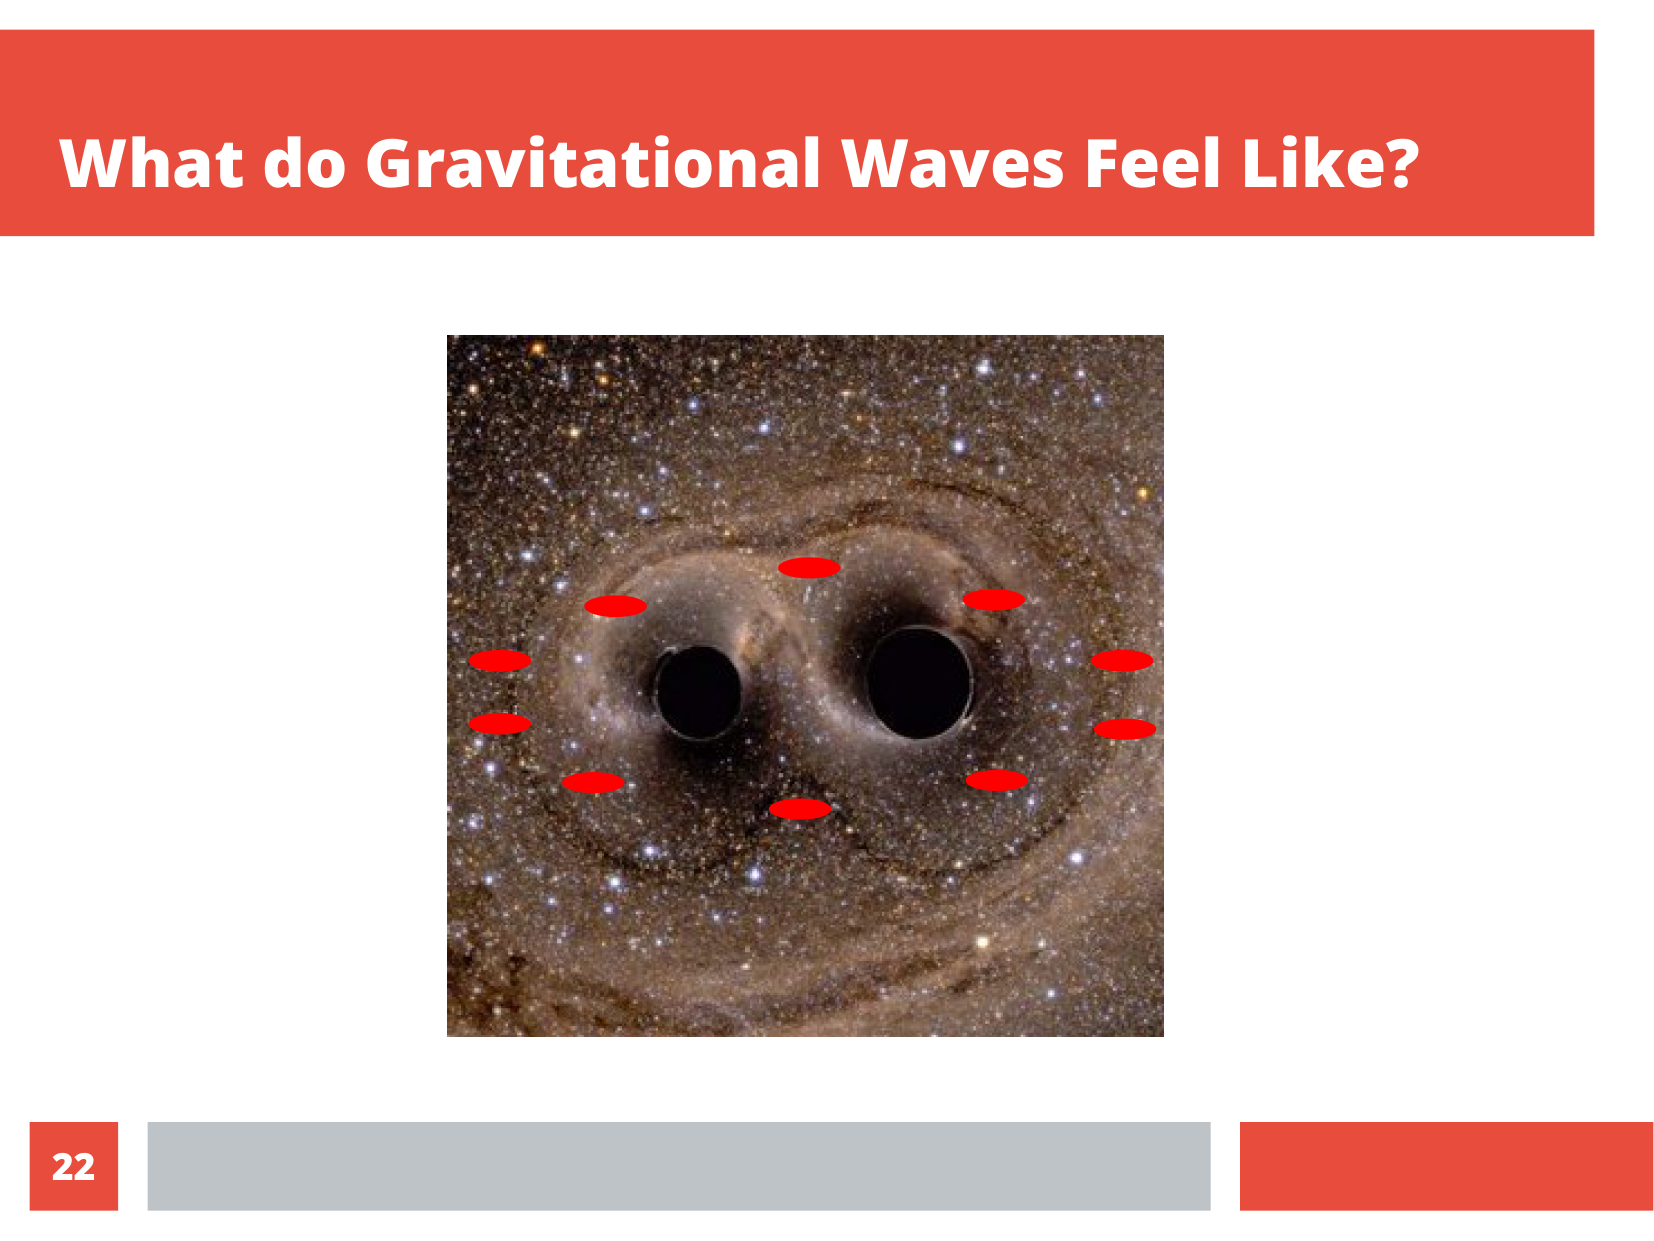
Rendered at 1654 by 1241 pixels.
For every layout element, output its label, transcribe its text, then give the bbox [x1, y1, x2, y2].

picture [447, 335, 1164, 1037]
title What do Gravitational Waves Feel Like? [59, 59, 1595, 207]
